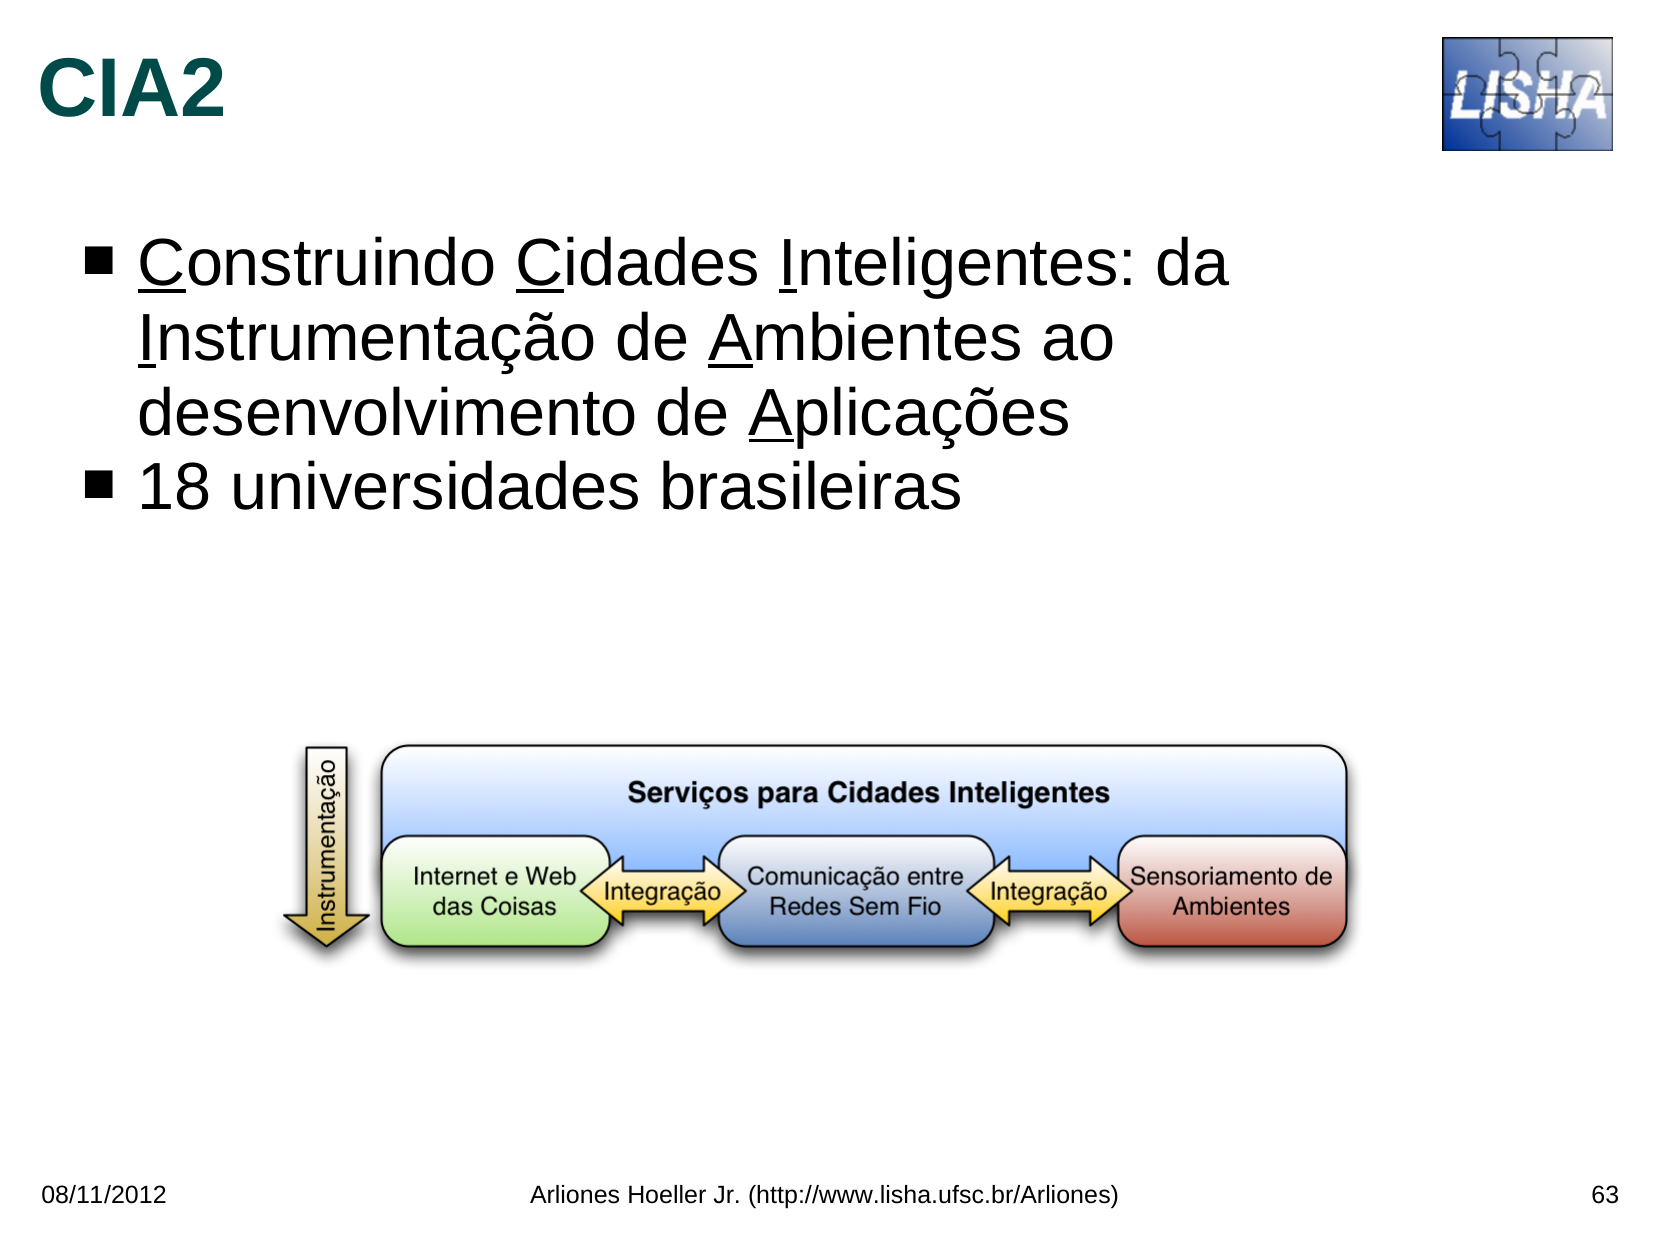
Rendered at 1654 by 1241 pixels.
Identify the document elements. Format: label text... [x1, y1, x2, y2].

picture [1442, 37, 1613, 151]
title CIA2 [37, 37, 1426, 151]
list Construindo Cidades Inteligentes: da Instrumentação de Ambientes ao desenvolvimento de Aplicações 18 universidades brasileiras [37, 225, 1613, 1163]
picture [240, 712, 1388, 996]
